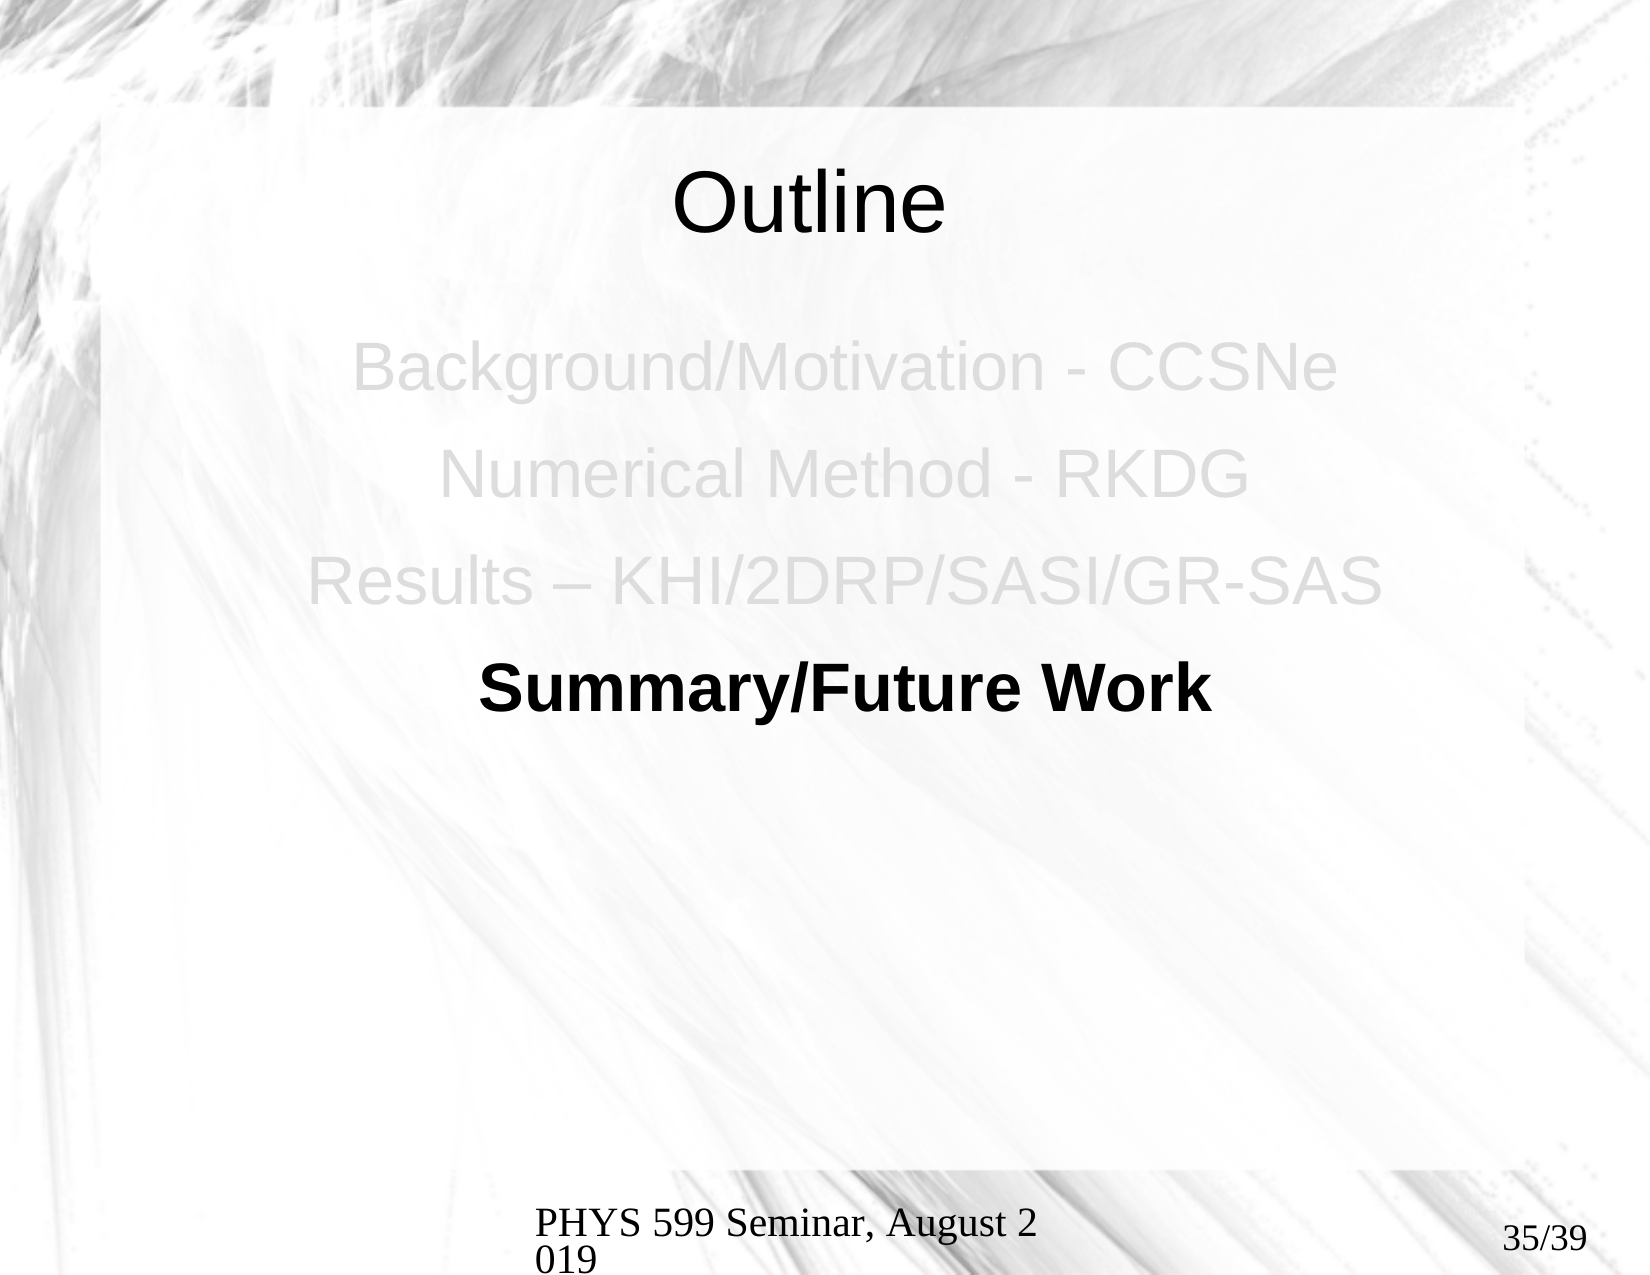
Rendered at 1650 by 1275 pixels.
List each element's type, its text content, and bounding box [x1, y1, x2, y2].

picture [0, 0, 1650, 1275]
list Background/Motivation - CCSNe Numerical Method - RKDG Results – KHI/2DRP/SASI/GR-SAS Summary/Future Work [105, 328, 1516, 972]
title Outline [117, 115, 1503, 288]
